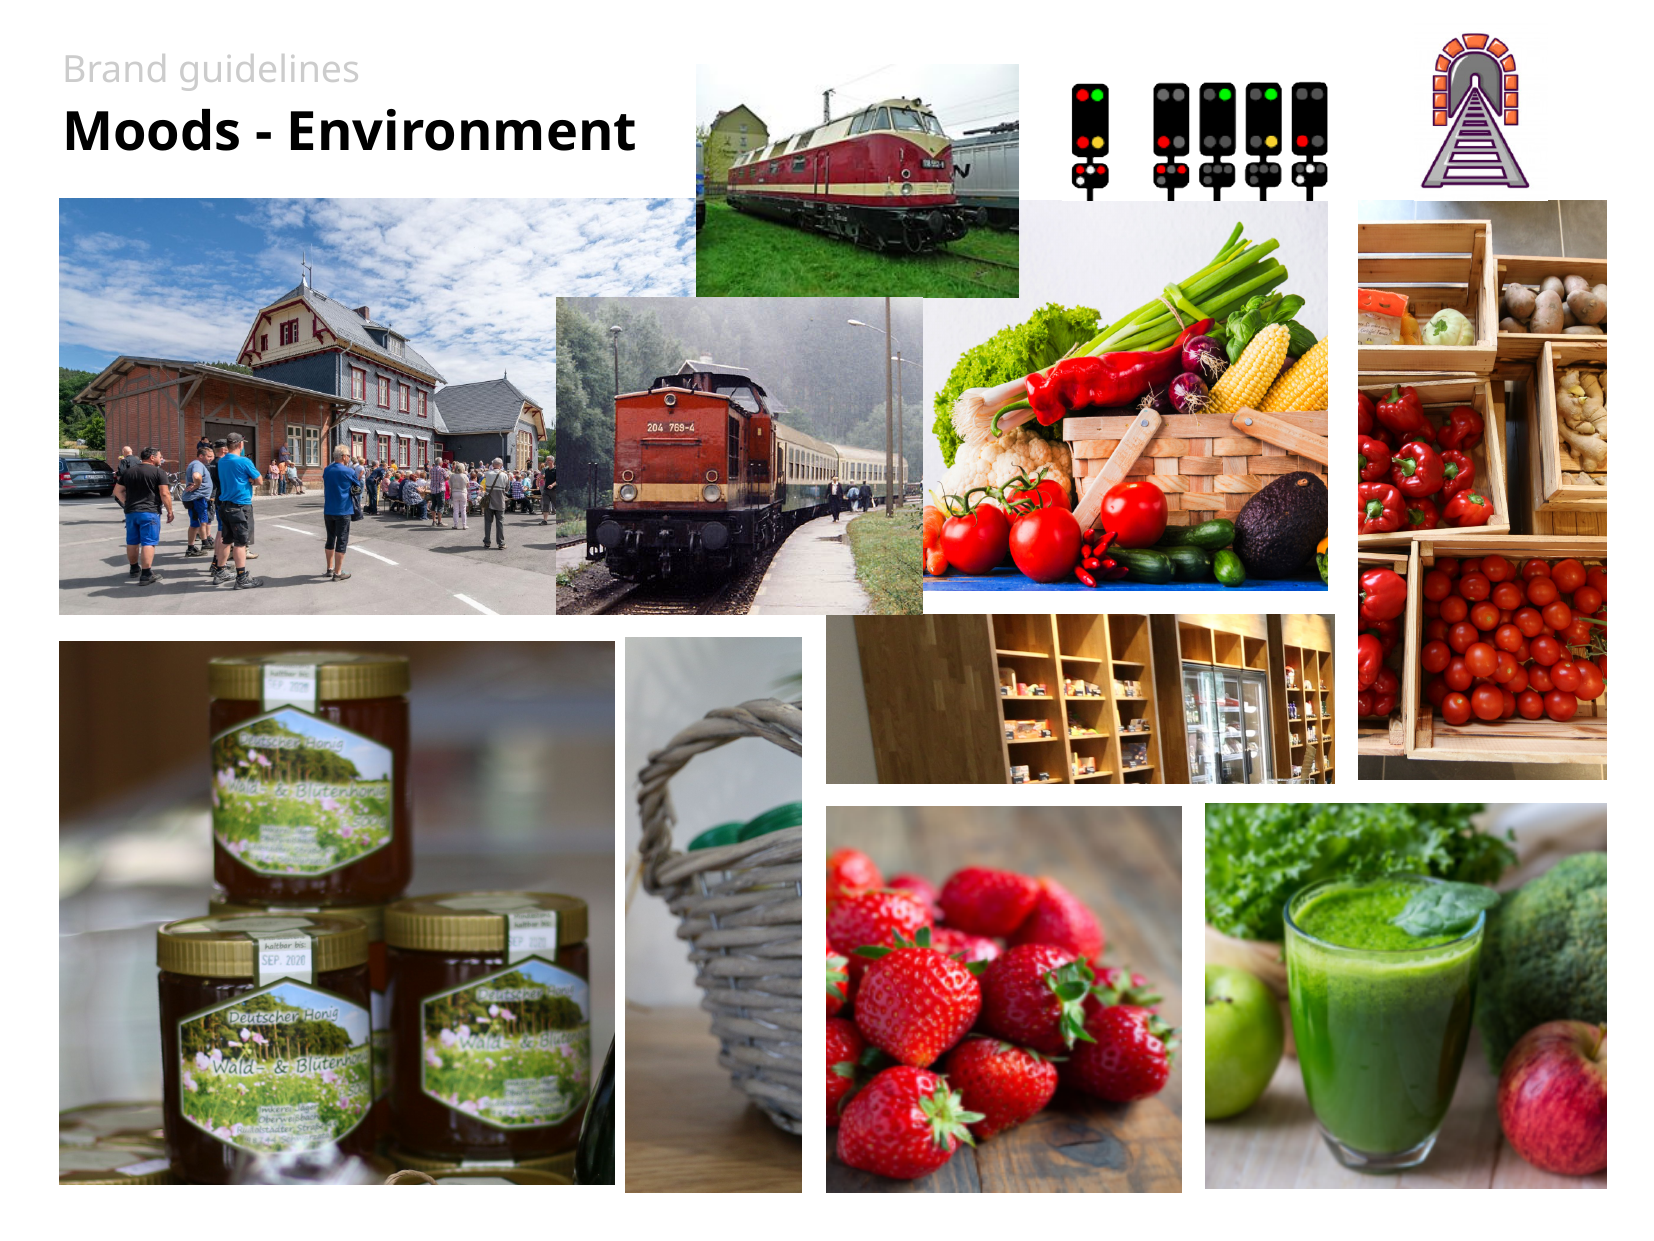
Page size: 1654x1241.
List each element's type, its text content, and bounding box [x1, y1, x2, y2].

picture [625, 637, 802, 1193]
picture [1358, 23, 1607, 780]
text_box Moods - Environment [47, 85, 696, 231]
picture [1205, 803, 1607, 1190]
picture [59, 64, 1335, 784]
text_box Brand guidelines [47, 34, 508, 85]
picture [826, 806, 1182, 1193]
picture [59, 641, 615, 1185]
